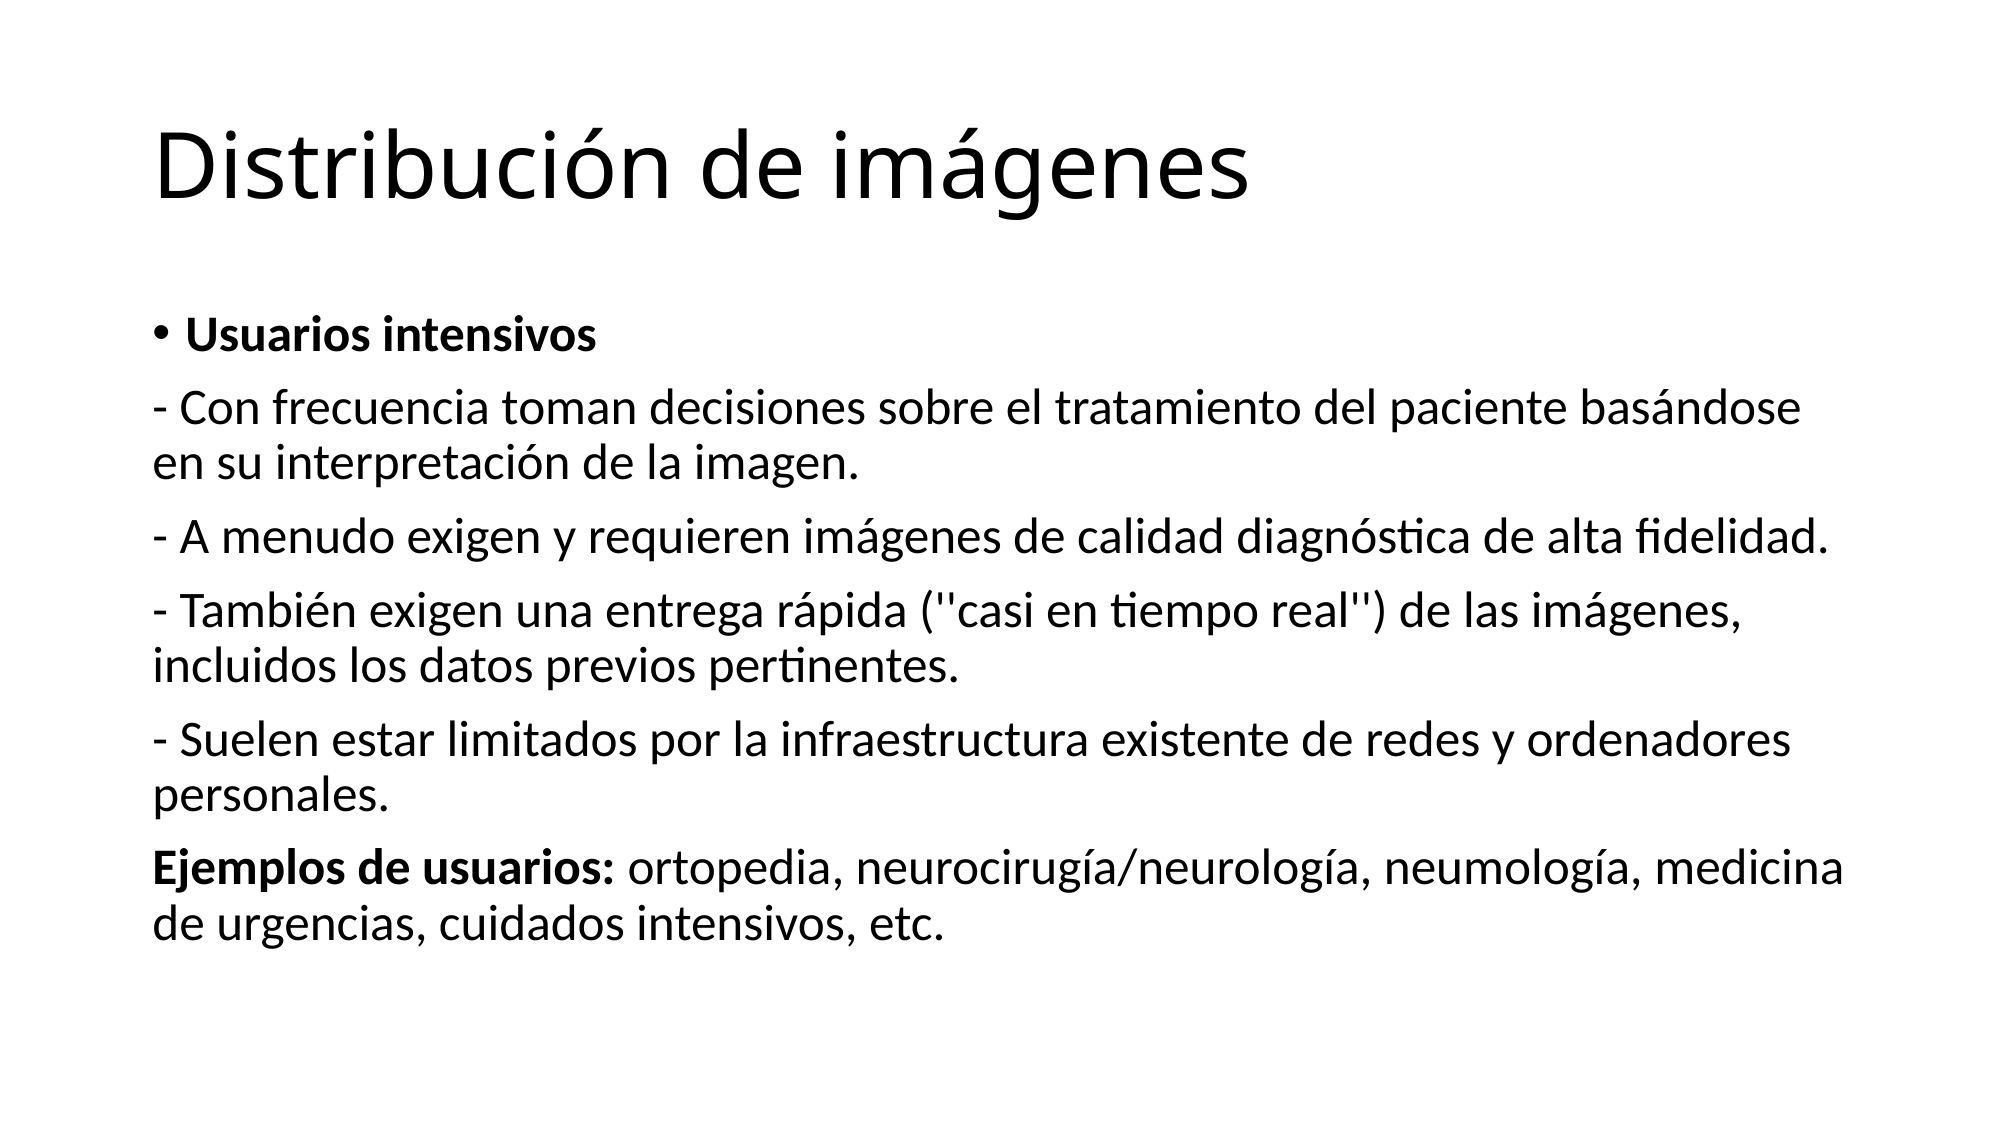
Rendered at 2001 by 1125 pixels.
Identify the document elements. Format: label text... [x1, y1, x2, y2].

list Usuarios intensivos - Con frecuencia toman decisiones sobre el tratamiento del paciente basándose en su interpretación de la imagen. - A menudo exigen y requieren imágenes de calidad diagnóstica de alta fidelidad. - También exigen una entrega rápida (''casi en tiempo real'') de las imágenes, incluidos los datos previos pertinentes. - Suelen estar limitados por la infraestructura existente de redes y ordenadores personales. Ejemplos de usuarios: ortopedia, neurocirugía/neurología, neumología, medicina de urgencias, cuidados intensivos, etc. [137, 299, 1863, 1014]
title Distribución de imágenes [137, 59, 1863, 278]
